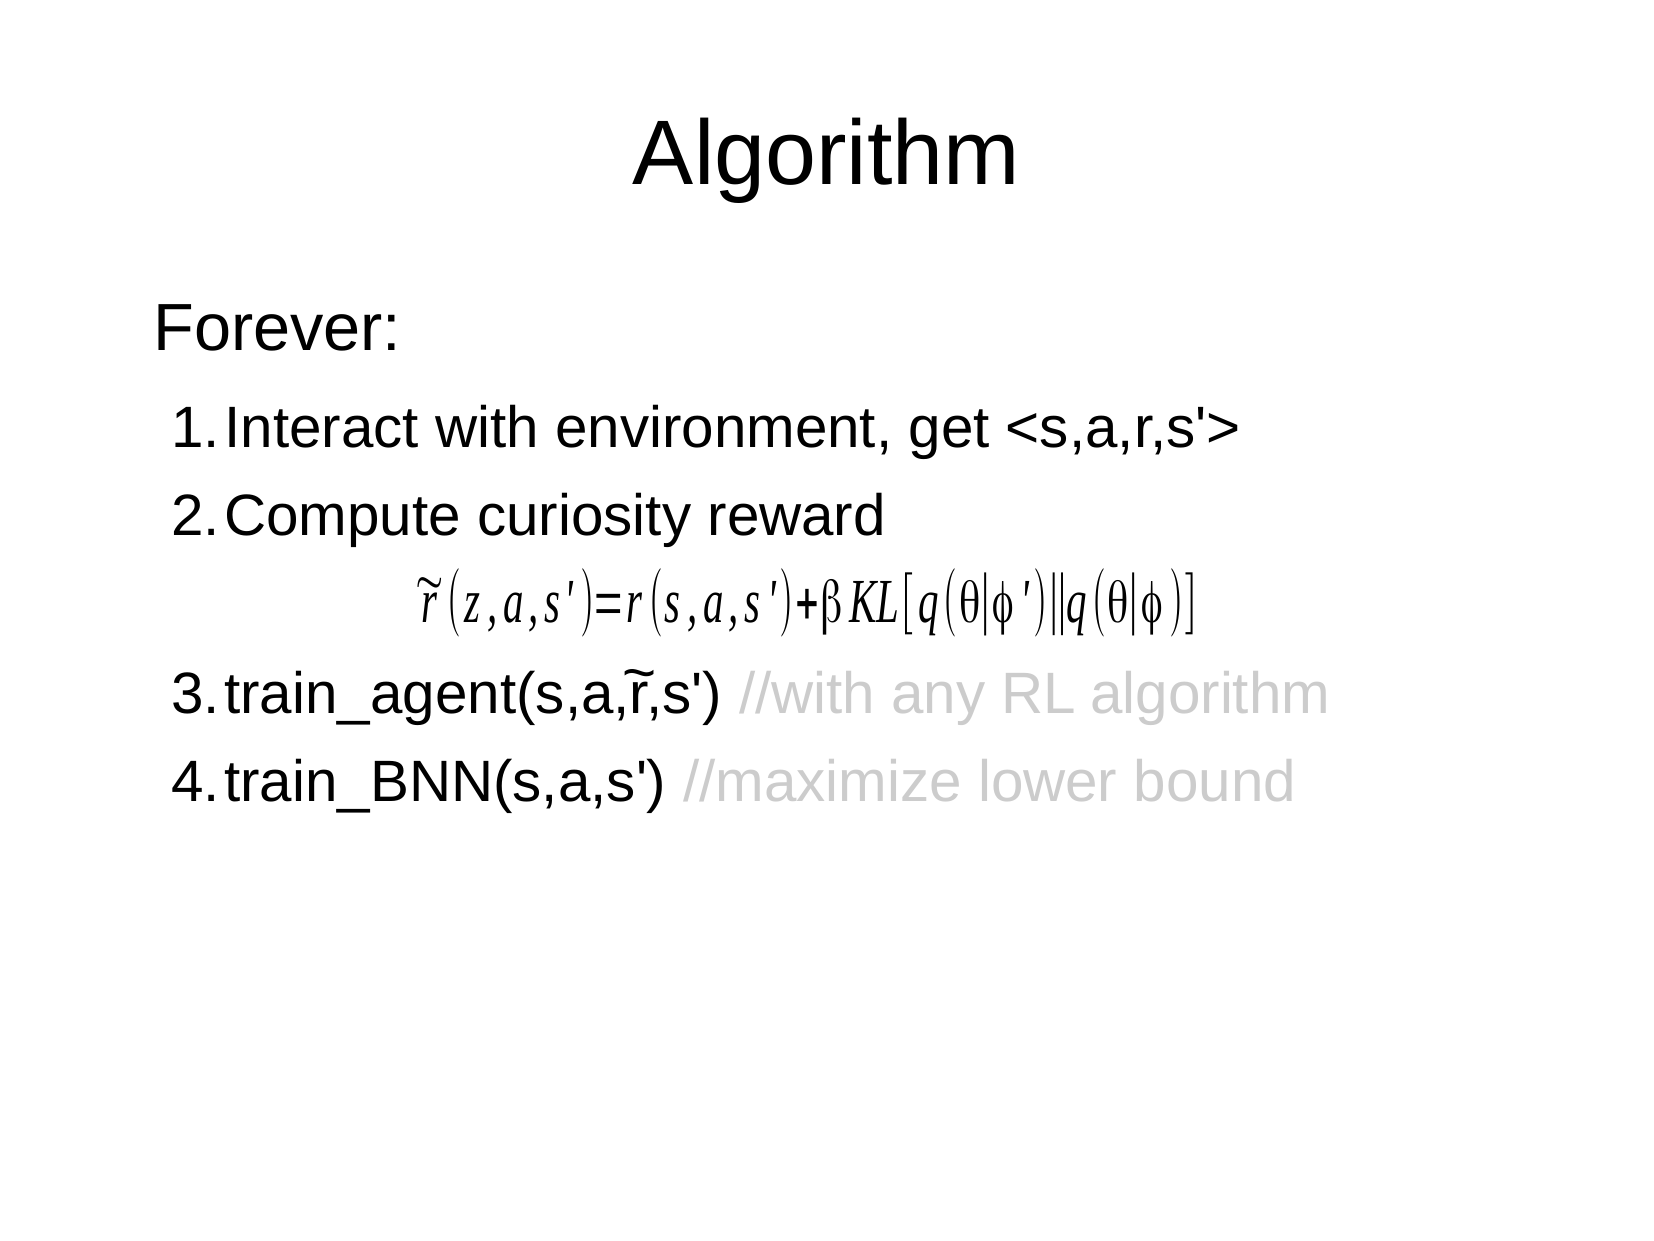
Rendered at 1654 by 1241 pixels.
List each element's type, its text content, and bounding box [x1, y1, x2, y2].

title Algorithm [82, 49, 1571, 257]
text_box ~ [481, 639, 687, 720]
list Forever: Interact with environment, get <s,a,r,s'> Compute curiosity reward train_agent(s,a,r,s') //with any RL algorithm train_BNN(s,a,s') //maximize lower bound [82, 290, 1571, 1010]
chart [403, 563, 1205, 640]
